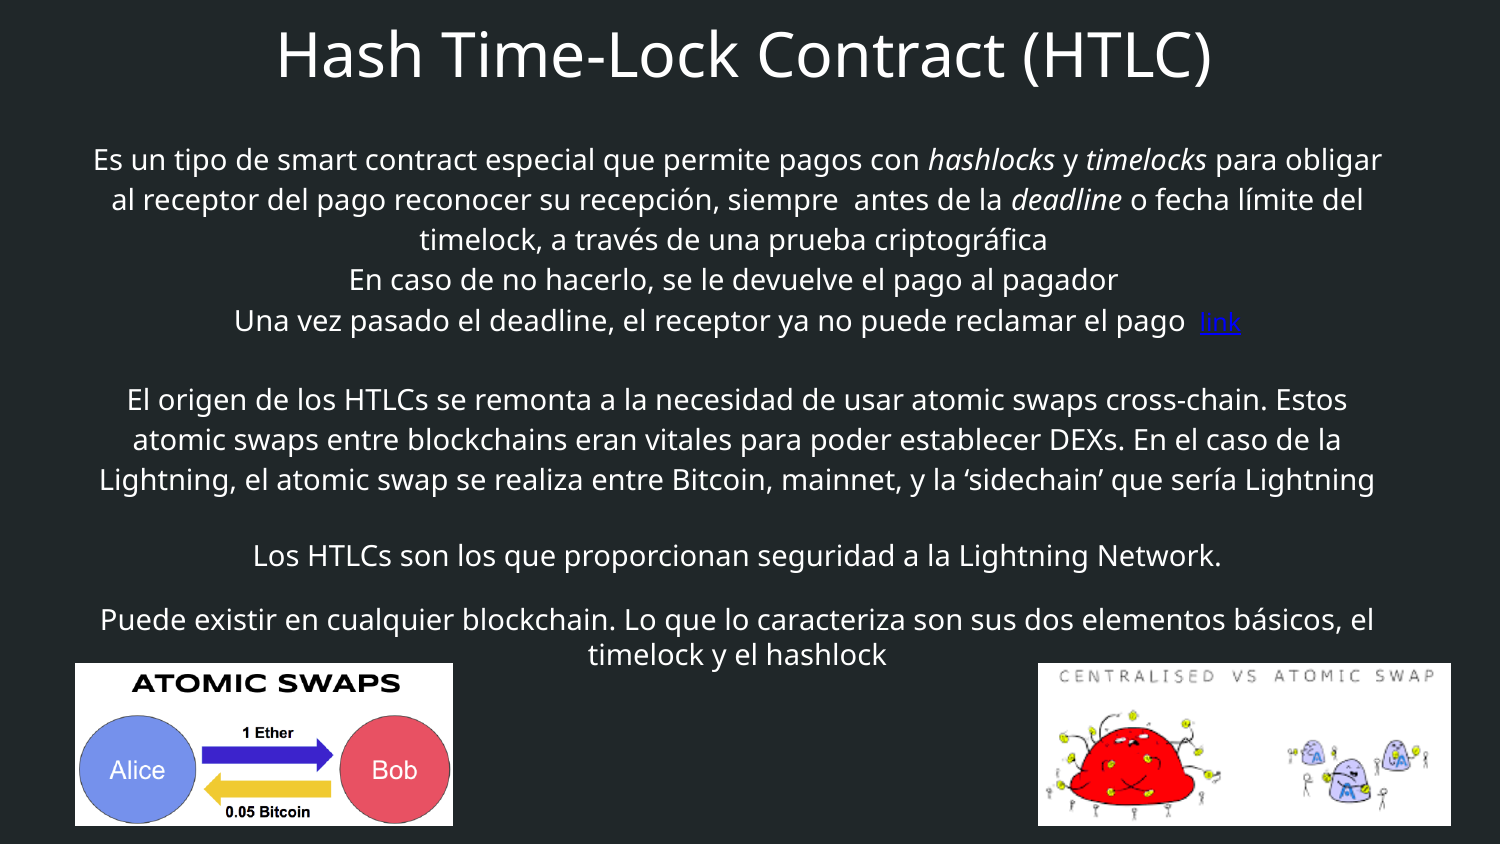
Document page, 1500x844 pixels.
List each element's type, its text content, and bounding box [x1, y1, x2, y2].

text_box Hash Time-Lock Contract (HTLC) [260, 0, 1256, 99]
text_box Es un tipo de smart contract especial que permite pagos con hashlocks y timelocks para obligar al receptor del pago reconocer su recepción, siempre antes de la deadline o fecha límite del timelock, a través de una prueba criptográfica En caso de no hacerlo, se le devuelve el pago al pagador Una vez pasado el deadline, el receptor ya no puede reclamar el pago link El origen de los HTLCs se remonta a la necesidad de usar atomic swaps cross-chain. Estos atomic swaps entre blockchains eran vitales para poder establecer DEXs. En el caso de la Lightning, el atomic swap se realiza entre Bitcoin, mainnet, y la ‘sidechain’ que sería Lightning Los HTLCs son los que proporcionan seguridad a la Lightning Network. Puede existir en cualquier blockchain. Lo que lo caracteriza son sus dos elementos básicos, el timelock y el hashlock [75, 120, 1400, 758]
picture [75, 663, 453, 826]
picture [1038, 663, 1451, 826]
